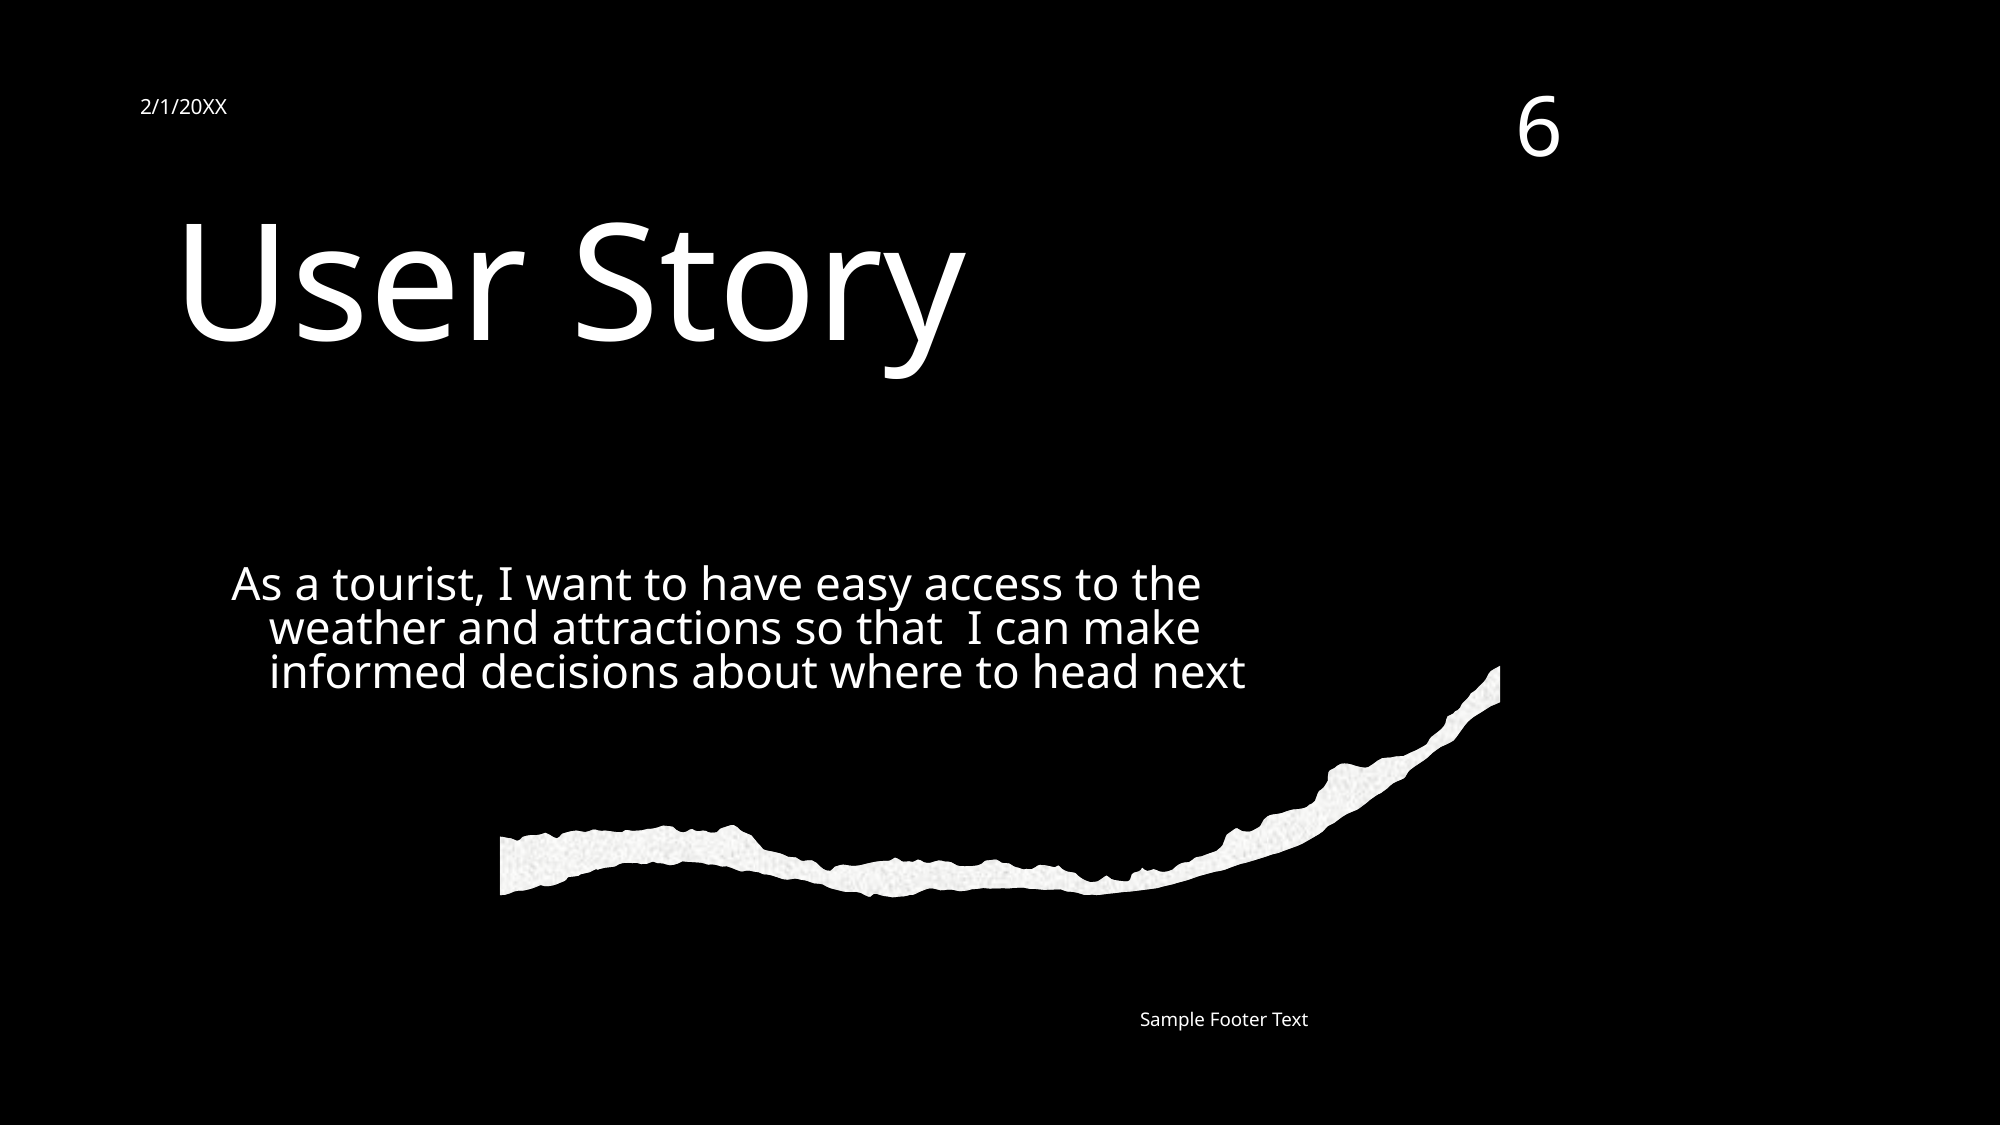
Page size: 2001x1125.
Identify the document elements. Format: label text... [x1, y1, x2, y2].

text_box 2/1/20XX [125, 65, 626, 126]
text_box ‹#› [1500, 65, 1876, 191]
text_box Sample Footer Text [1125, 999, 1876, 1060]
title User Story [157, 128, 1027, 448]
list As a tourist, I want to have easy access to the weather and attractions so that I can make informed decisions about where to head next [193, 557, 1345, 714]
